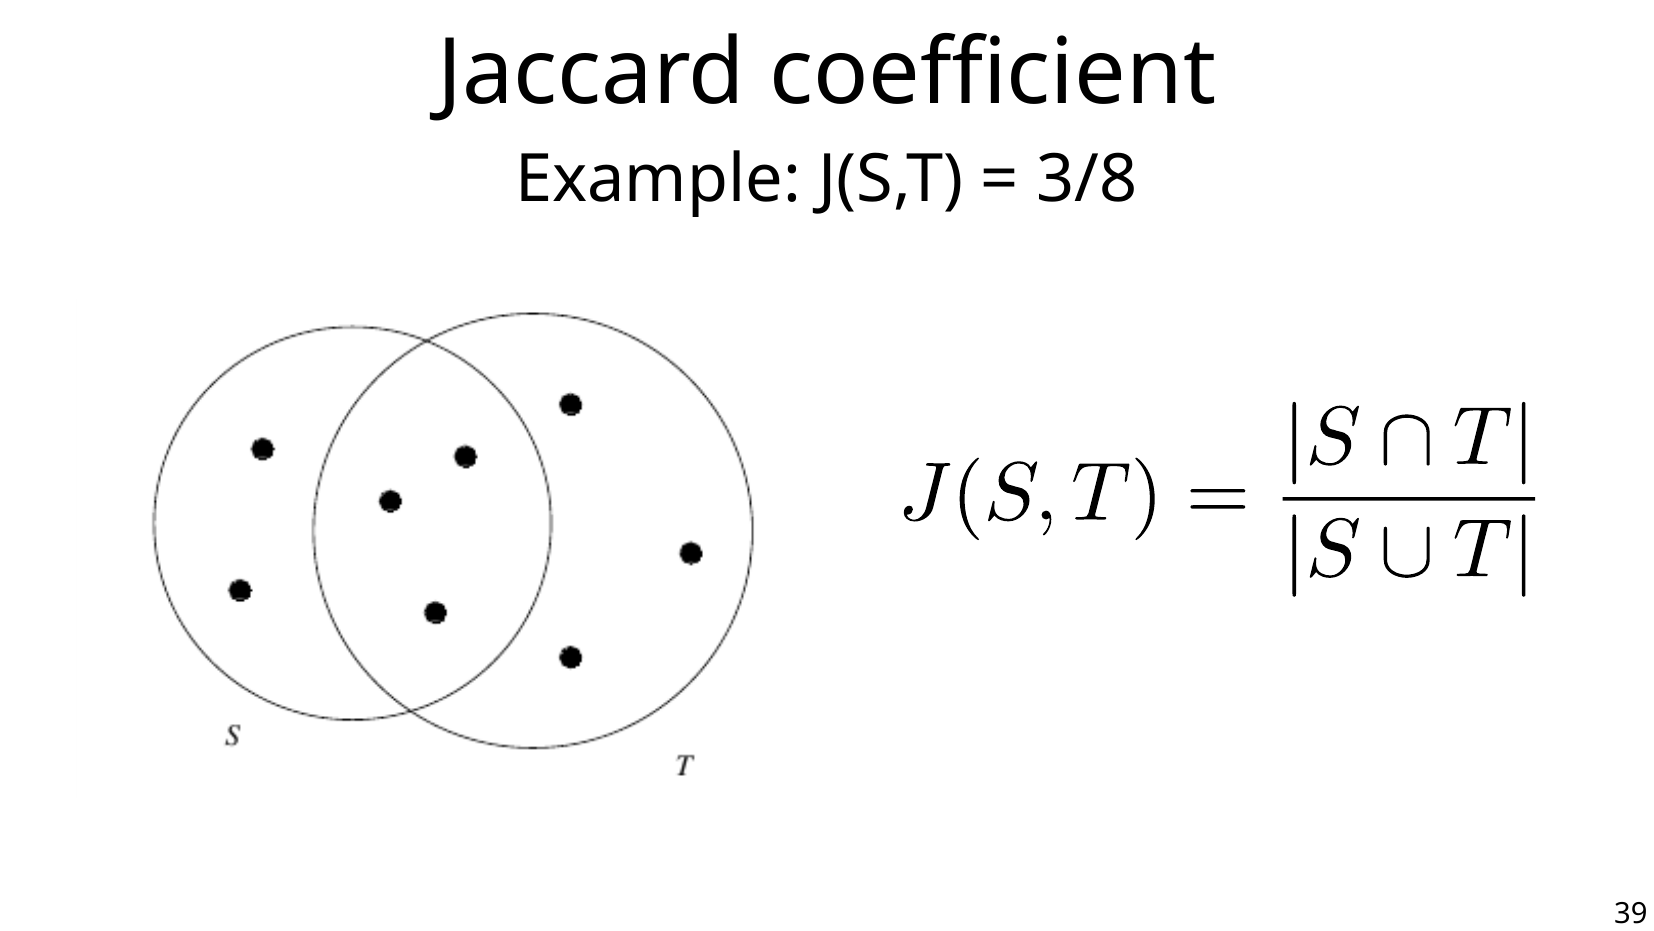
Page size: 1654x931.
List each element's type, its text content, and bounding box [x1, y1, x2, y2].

picture [75, 299, 840, 798]
title Jaccard coefficient Example: J(S,T) = 3/8 [82, 1, 1571, 226]
text_box [897, 401, 1536, 597]
